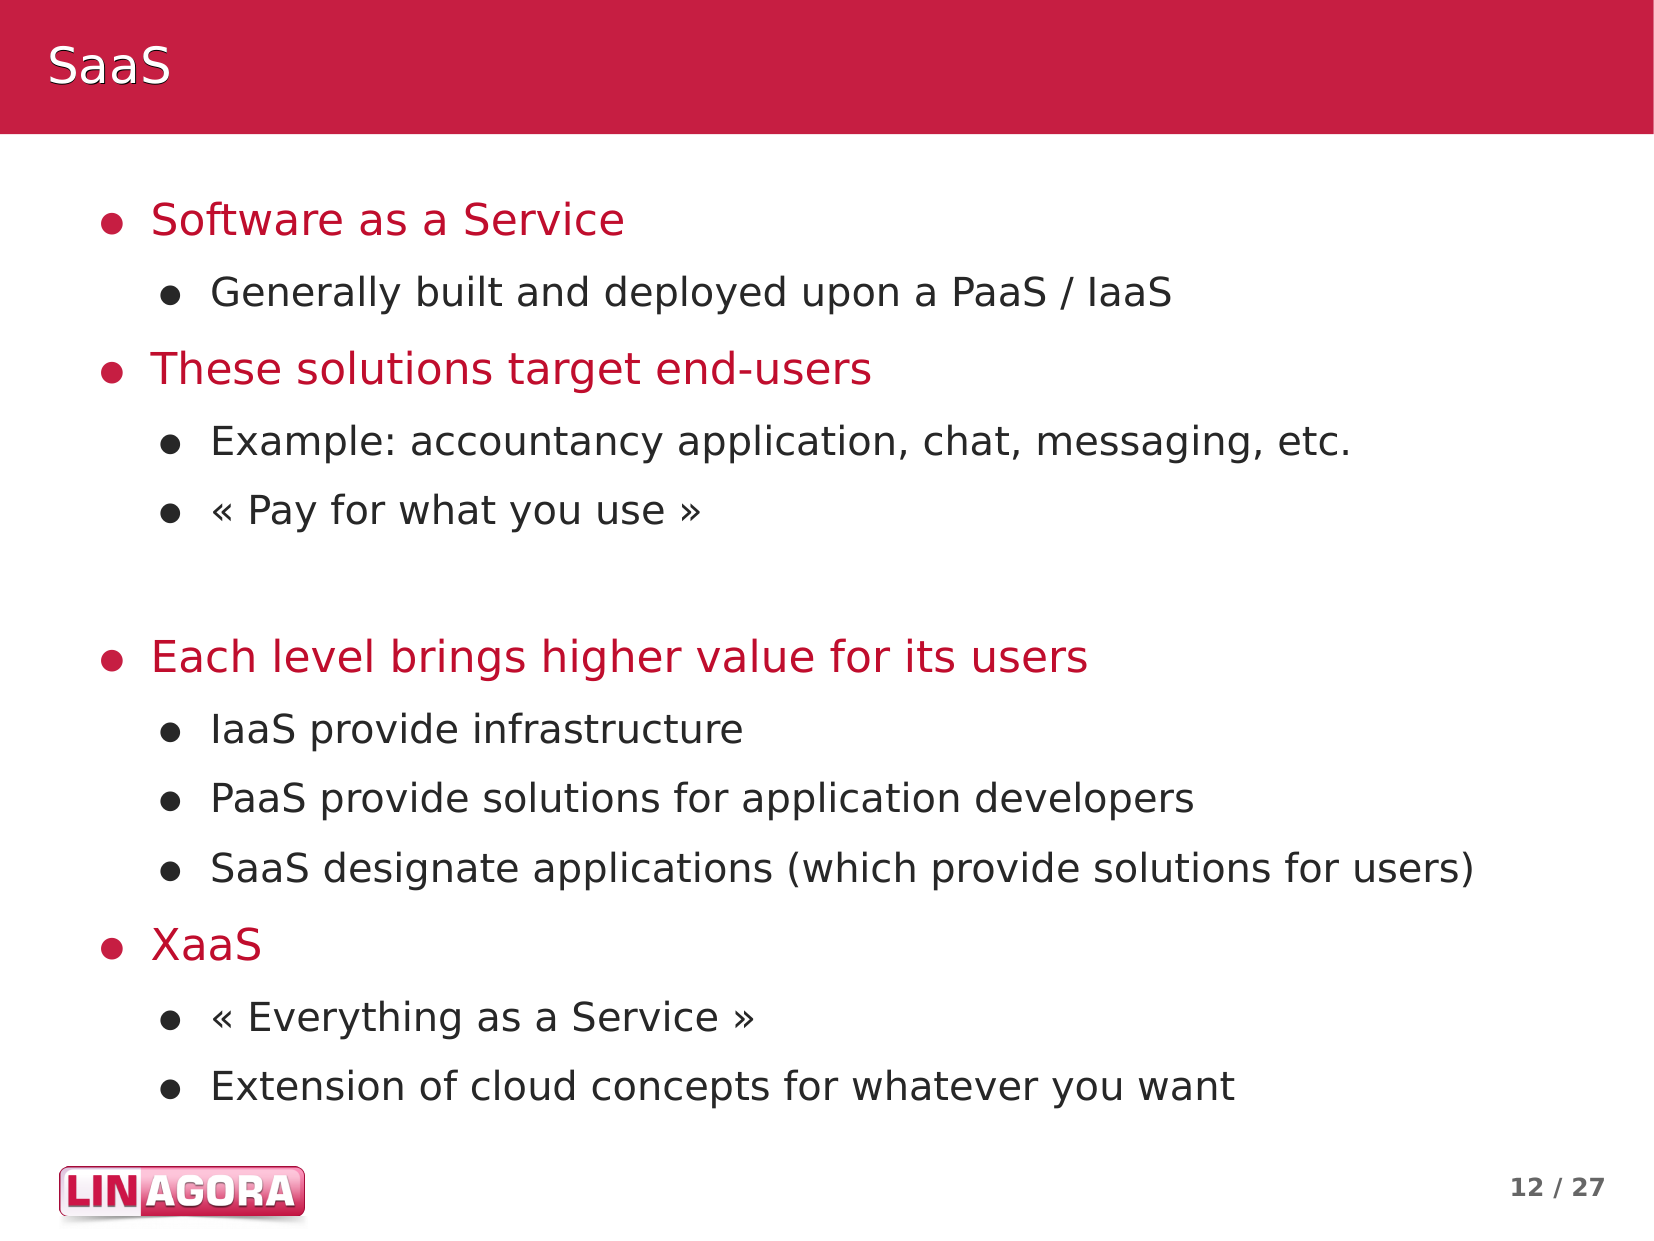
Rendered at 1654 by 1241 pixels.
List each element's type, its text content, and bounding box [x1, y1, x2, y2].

title SaaS [47, 7, 1624, 126]
list Software as a Service Generally built and deployed upon a PaaS / IaaS These solutions target end-users Example: accountancy application, chat, messaging, etc. « Pay for what you use » Each level brings higher value for its users IaaS provide infrastructure PaaS provide solutions for application developers SaaS designate applications (which provide solutions for users) XaaS « Everything as a Service » Extension of cloud concepts for whatever you want [82, 194, 1630, 1111]
picture [59, 1166, 308, 1229]
